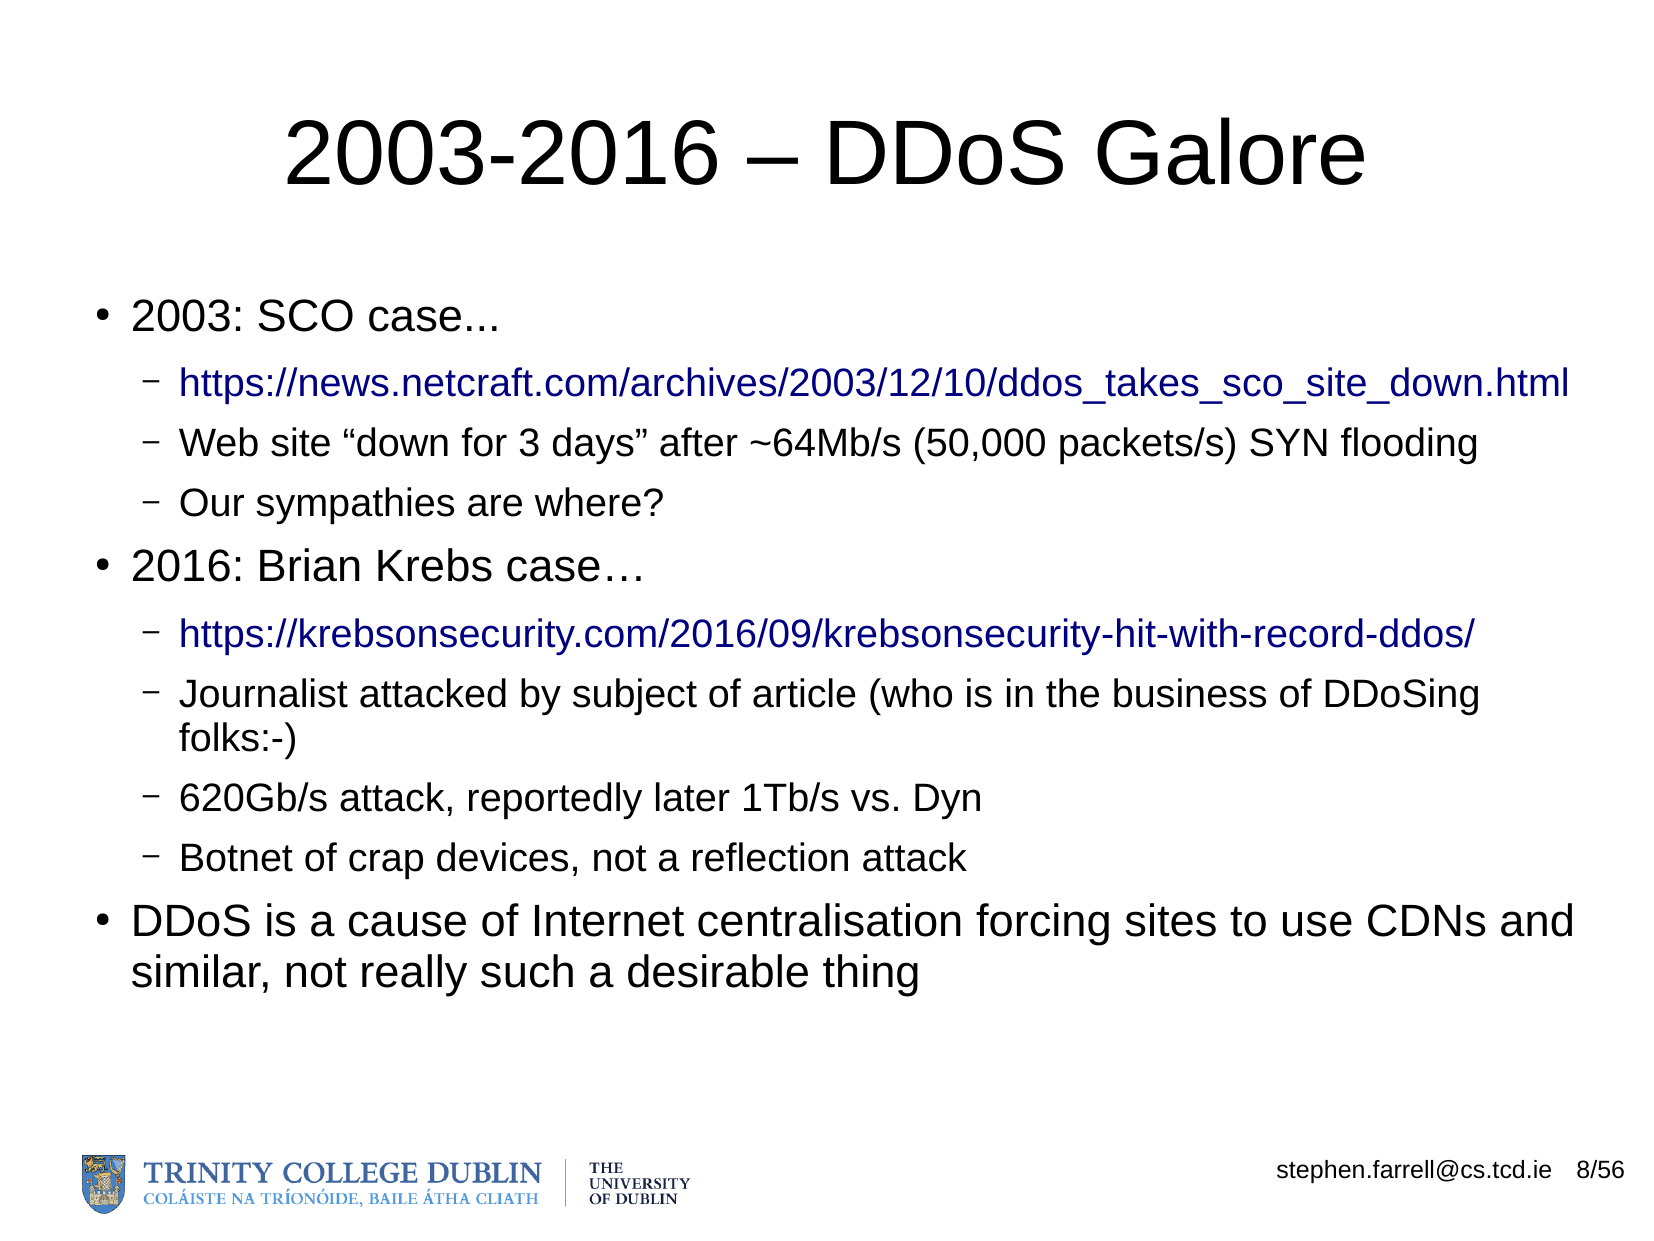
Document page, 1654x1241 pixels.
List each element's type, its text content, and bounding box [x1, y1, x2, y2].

title 2003-2016 – DDoS Galore [82, 49, 1571, 257]
list 2003: SCO case... https://news.netcraft.com/archives/2003/12/10/ddos_takes_sco_site_down.html Web site “down for 3 days” after ~64Mb/s (50,000 packets/s) SYN flooding Our sympathies are where? 2016: Brian Krebs case… https://krebsonsecurity.com/2016/09/krebsonsecurity-hit-with-record-ddos/ Journalist attacked by subject of article (who is in the business of DDoSing folks:-) 620Gb/s attack, reportedly later 1Tb/s vs. Dyn Botnet of crap devices, not a reflection attack DDoS is a cause of Internet centralisation forcing sites to use CDNs and similar, not really such a desirable thing [82, 290, 1591, 1010]
picture [82, 1155, 694, 1214]
